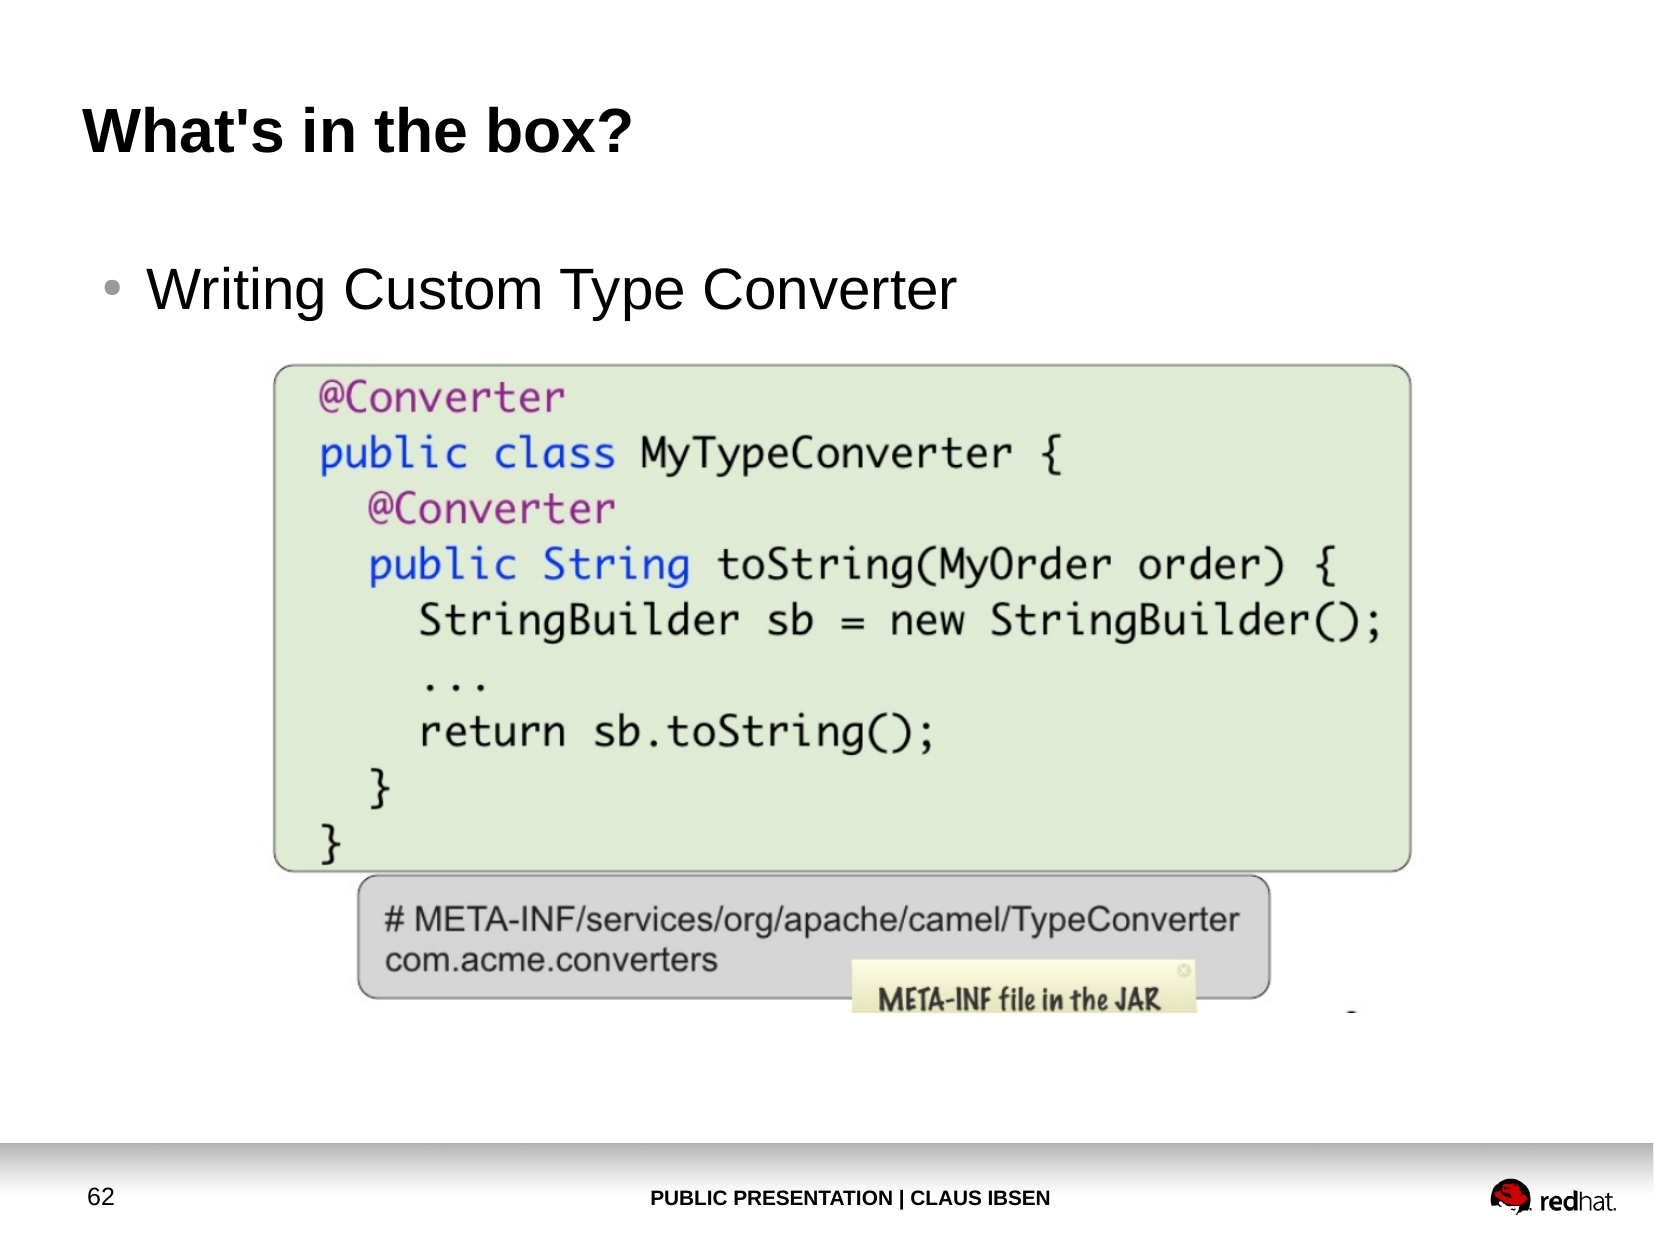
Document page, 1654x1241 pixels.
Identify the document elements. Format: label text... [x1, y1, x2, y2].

picture [0, 1143, 1654, 1241]
list Writing Custom Type Converter [86, 256, 1576, 1051]
title What's in the box? [82, 37, 1571, 226]
picture [254, 349, 1463, 1013]
